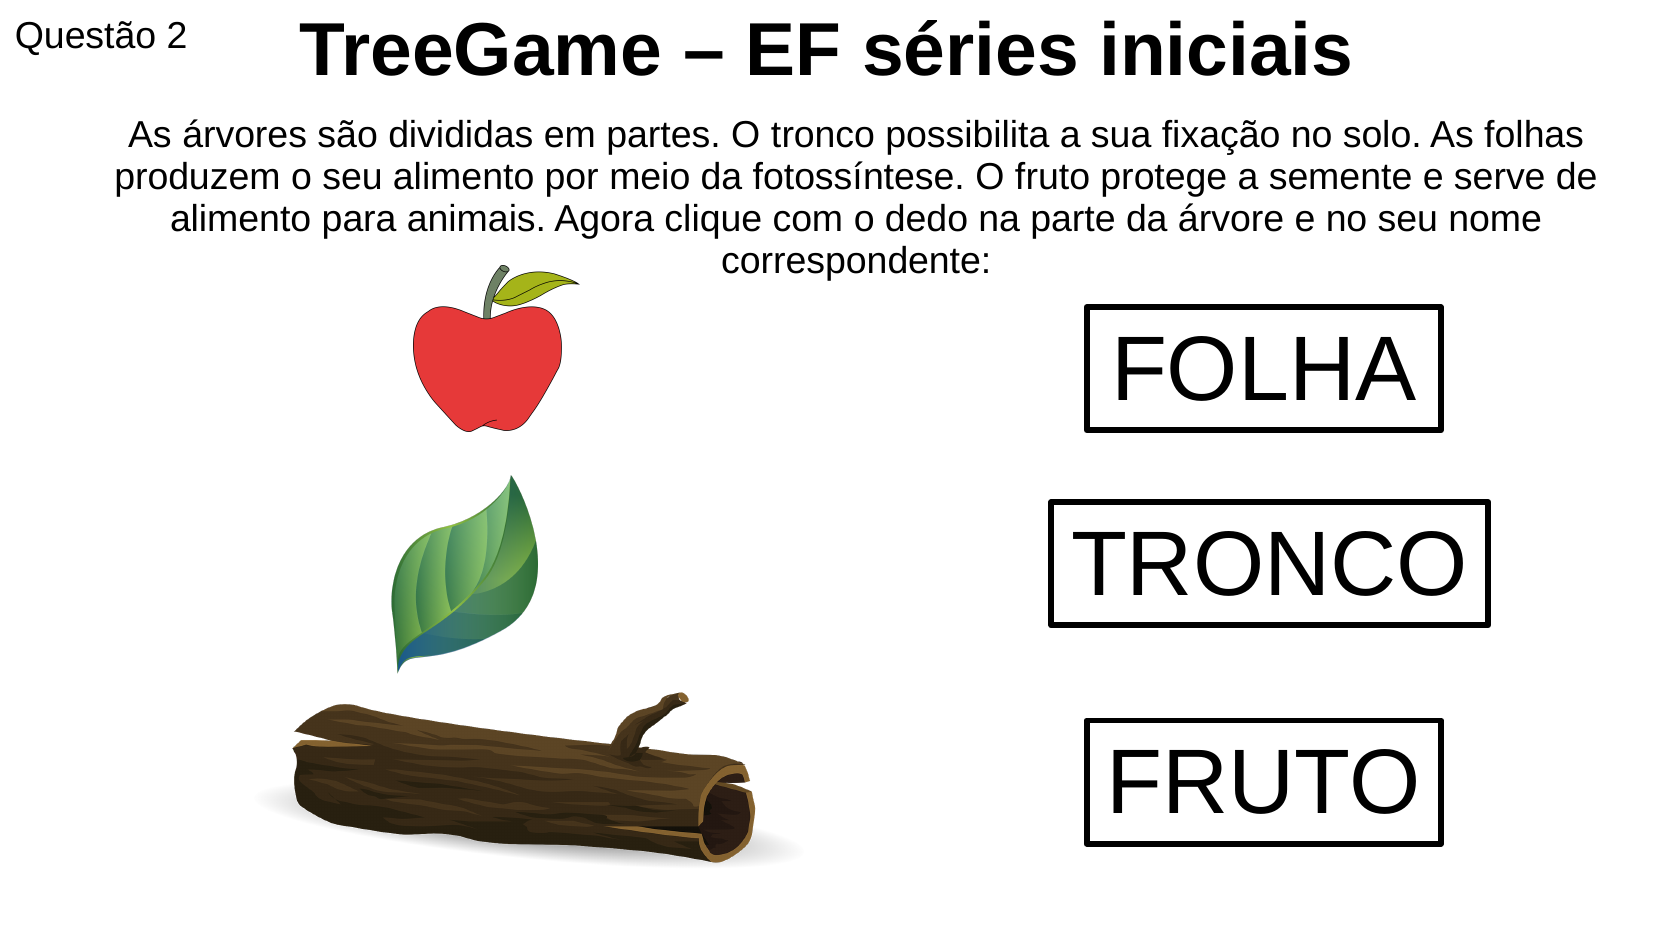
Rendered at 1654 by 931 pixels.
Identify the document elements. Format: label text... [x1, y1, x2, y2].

text_box FOLHA [1086, 374, 1441, 431]
text_box TRONCO [1051, 501, 1489, 626]
text_box As árvores são divididas em partes. O tronco possibilita a sua fixação no solo. As folhas produzem o seu alimento por meio da fotossíntese. O fruto protege a semente e serve de alimento para animais. Agora clique com o dedo na parte da árvore e no seu nome correspondente: [82, 106, 1630, 374]
text_box Questão 2 [0, 7, 237, 107]
picture [254, 454, 804, 919]
text_box FRUTO [1086, 720, 1441, 844]
picture [413, 374, 580, 432]
title TreeGame – EF séries iniciais [82, 0, 1571, 106]
